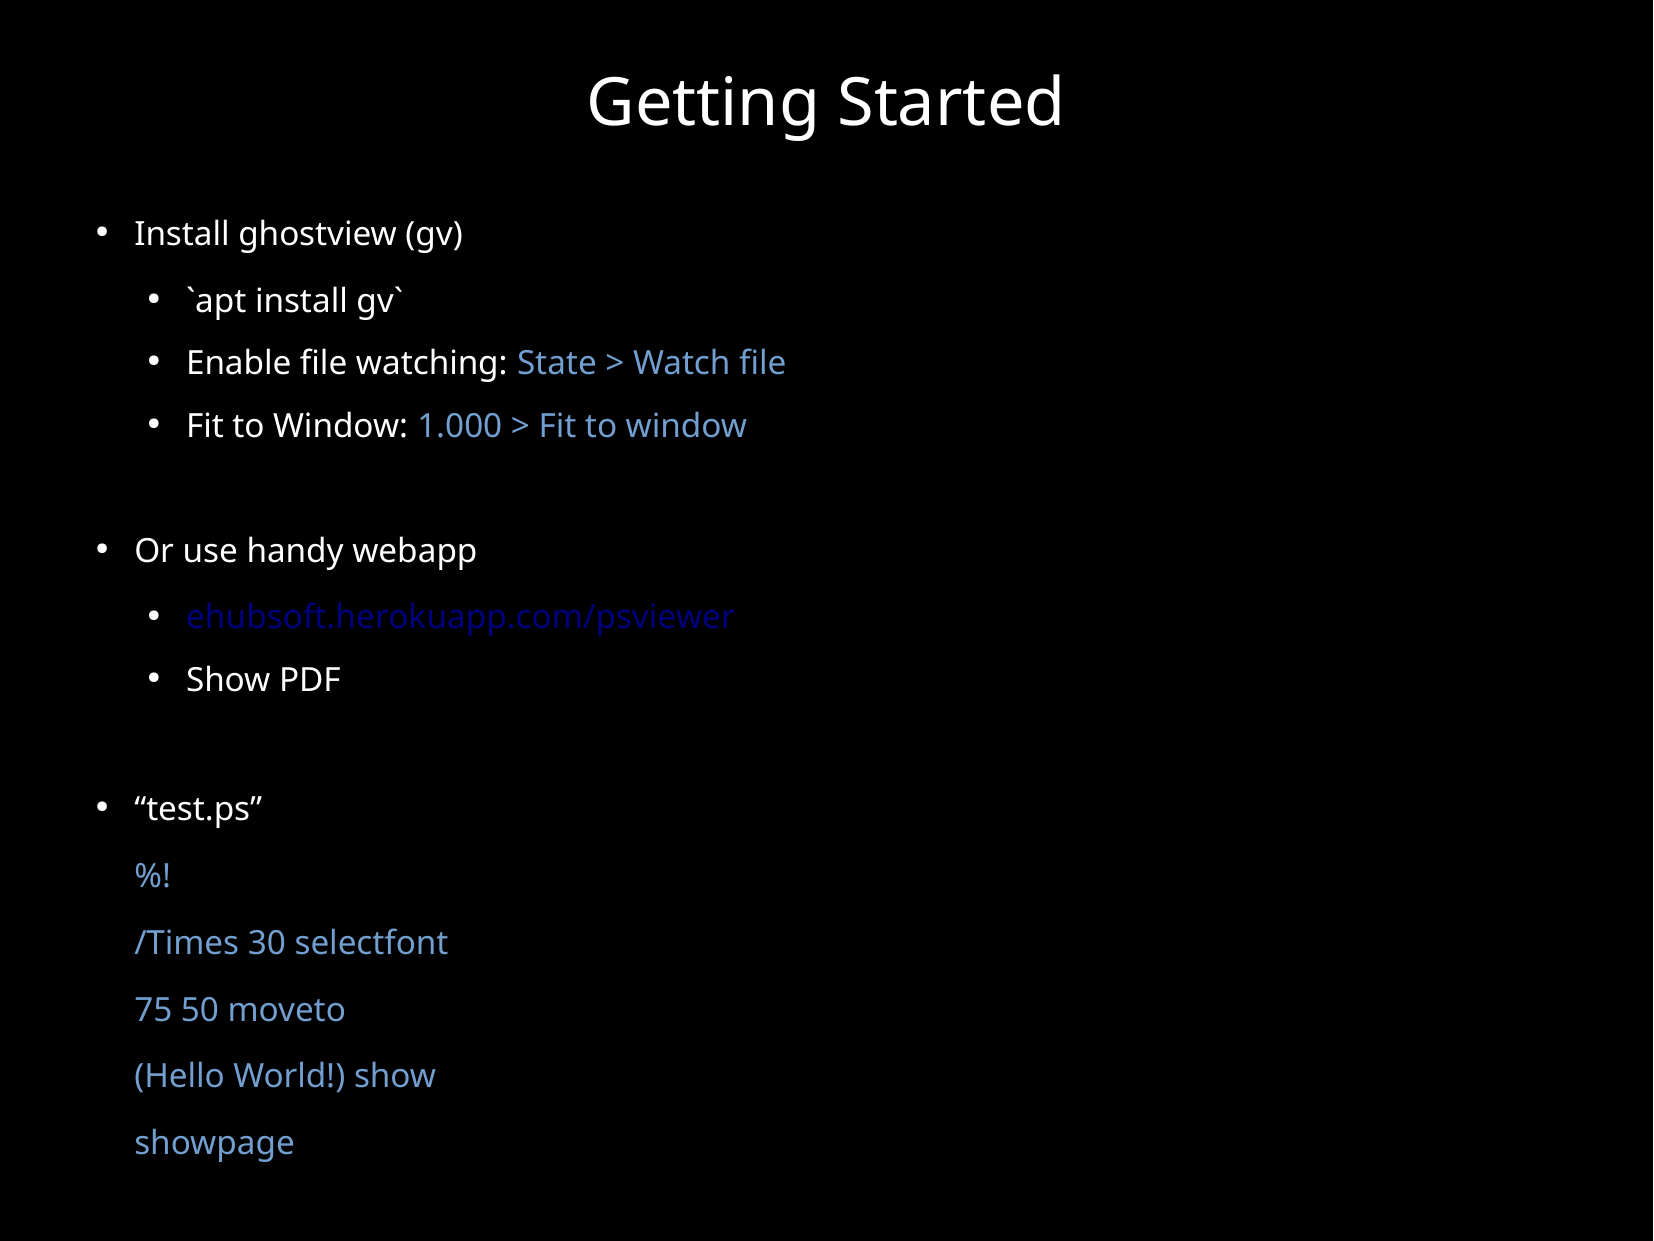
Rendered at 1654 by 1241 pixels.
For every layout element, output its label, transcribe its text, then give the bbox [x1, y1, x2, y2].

list Install ghostview (gv) `apt install gv` Enable file watching: State > Watch file Fit to Window: 1.000 > Fit to window Or use handy webapp ehubsoft.herokuapp.com/psviewer Show PDF “test.ps” %! /Times 30 selectfont 75 50 moveto (Hello World!) show showpage [82, 210, 1571, 1171]
title Getting Started [82, 49, 1571, 151]
